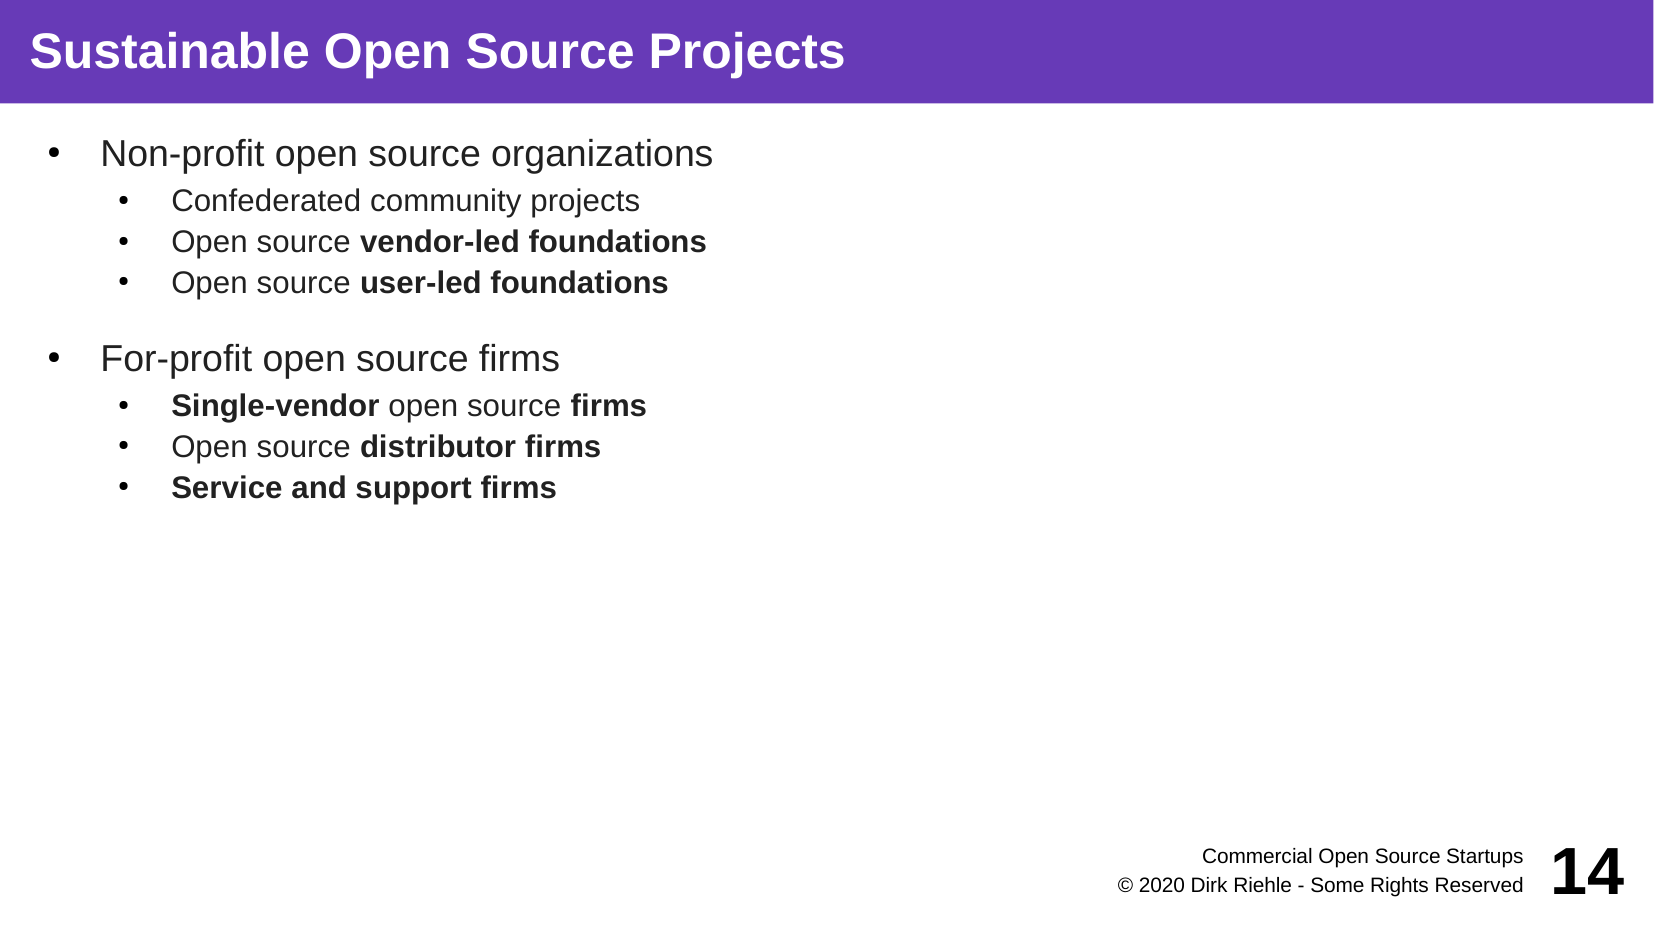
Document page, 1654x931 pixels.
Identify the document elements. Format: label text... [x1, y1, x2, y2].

list Non-profit open source organizations Confederated community projects Open source vendor-led foundations Open source user-led foundations For-profit open source firms Single-vendor open source firms Open source distributor firms Service and support firms [29, 132, 1625, 813]
title Sustainable Open Source Projects [0, 0, 1654, 104]
